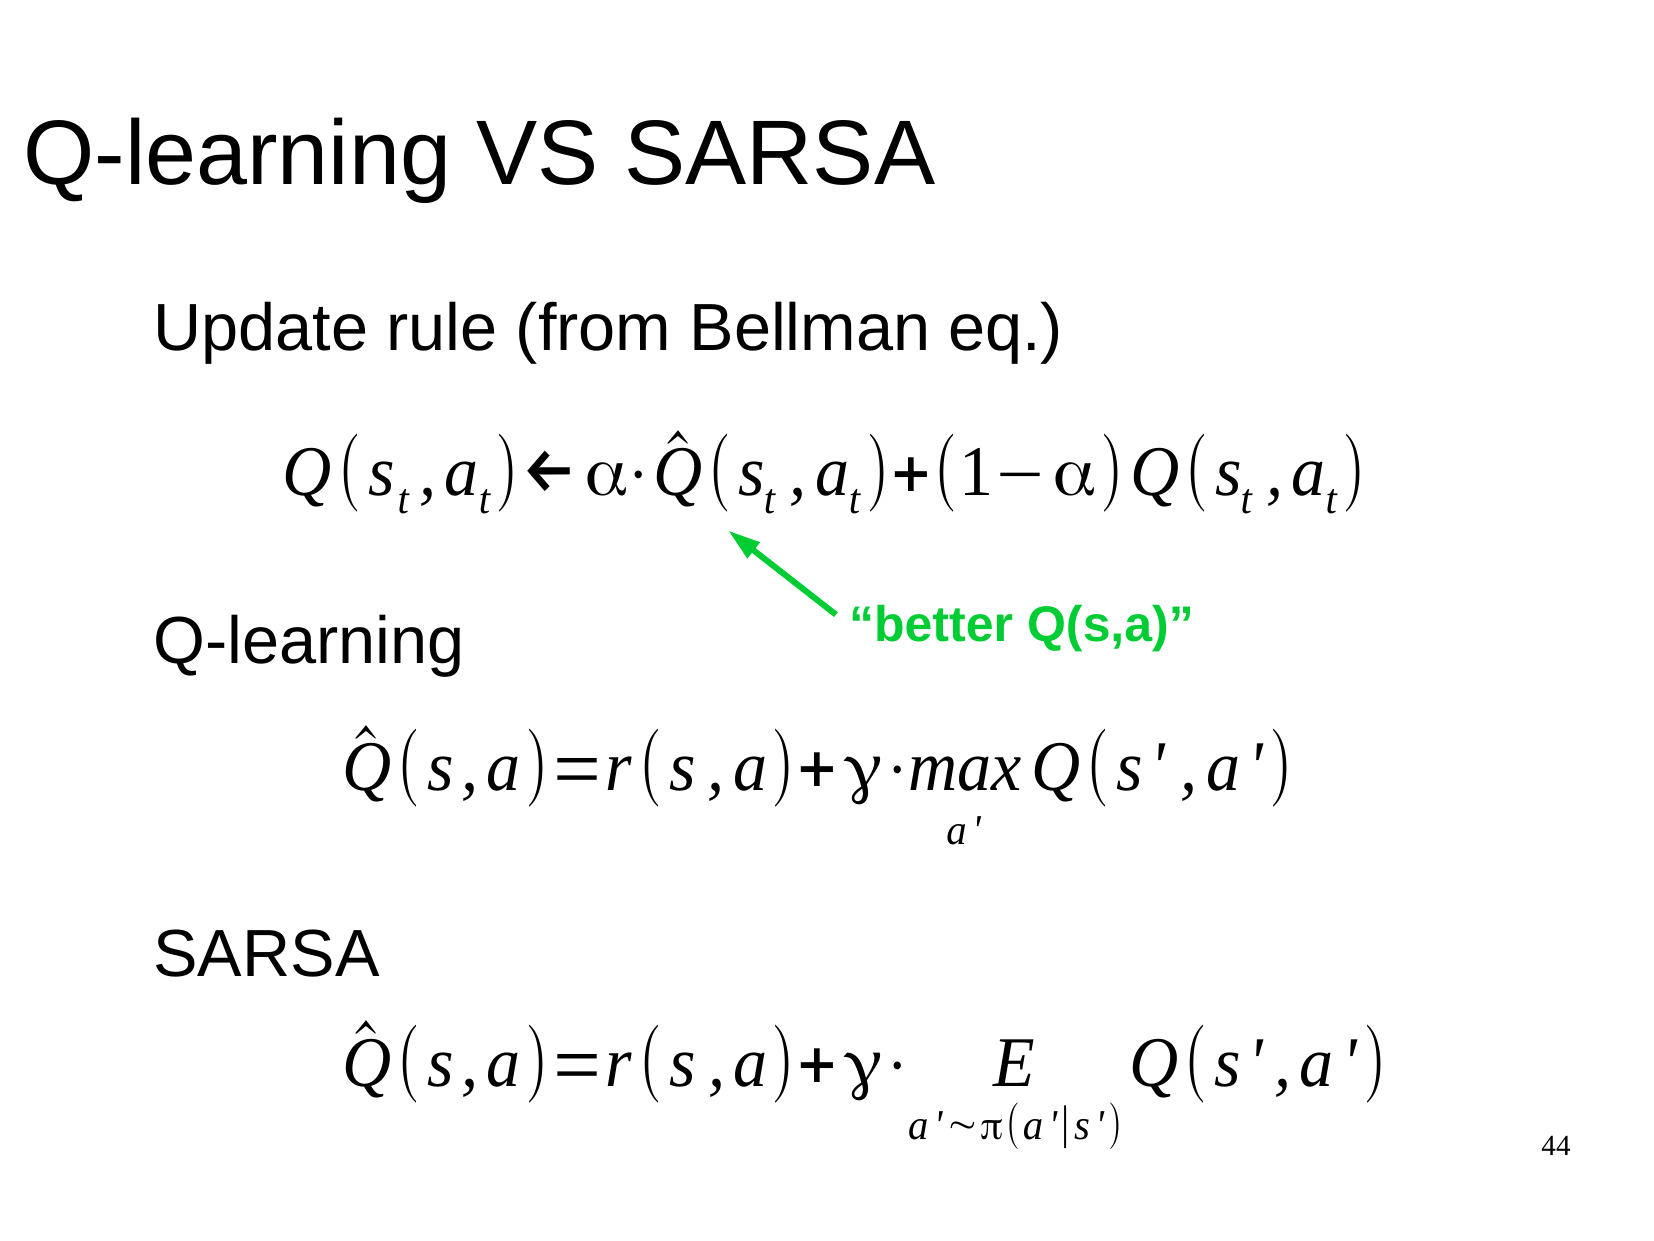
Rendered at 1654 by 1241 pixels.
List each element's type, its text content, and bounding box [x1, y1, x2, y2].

chart [324, 719, 1309, 855]
chart [265, 424, 1383, 523]
list Update rule (from Bellman eq.) Q-learning SARSA [82, 290, 1571, 1010]
text_box “better Q(s,a)” [831, 586, 1213, 717]
title Q-learning VS SARSA [23, 49, 1512, 257]
chart [325, 1014, 1405, 1153]
